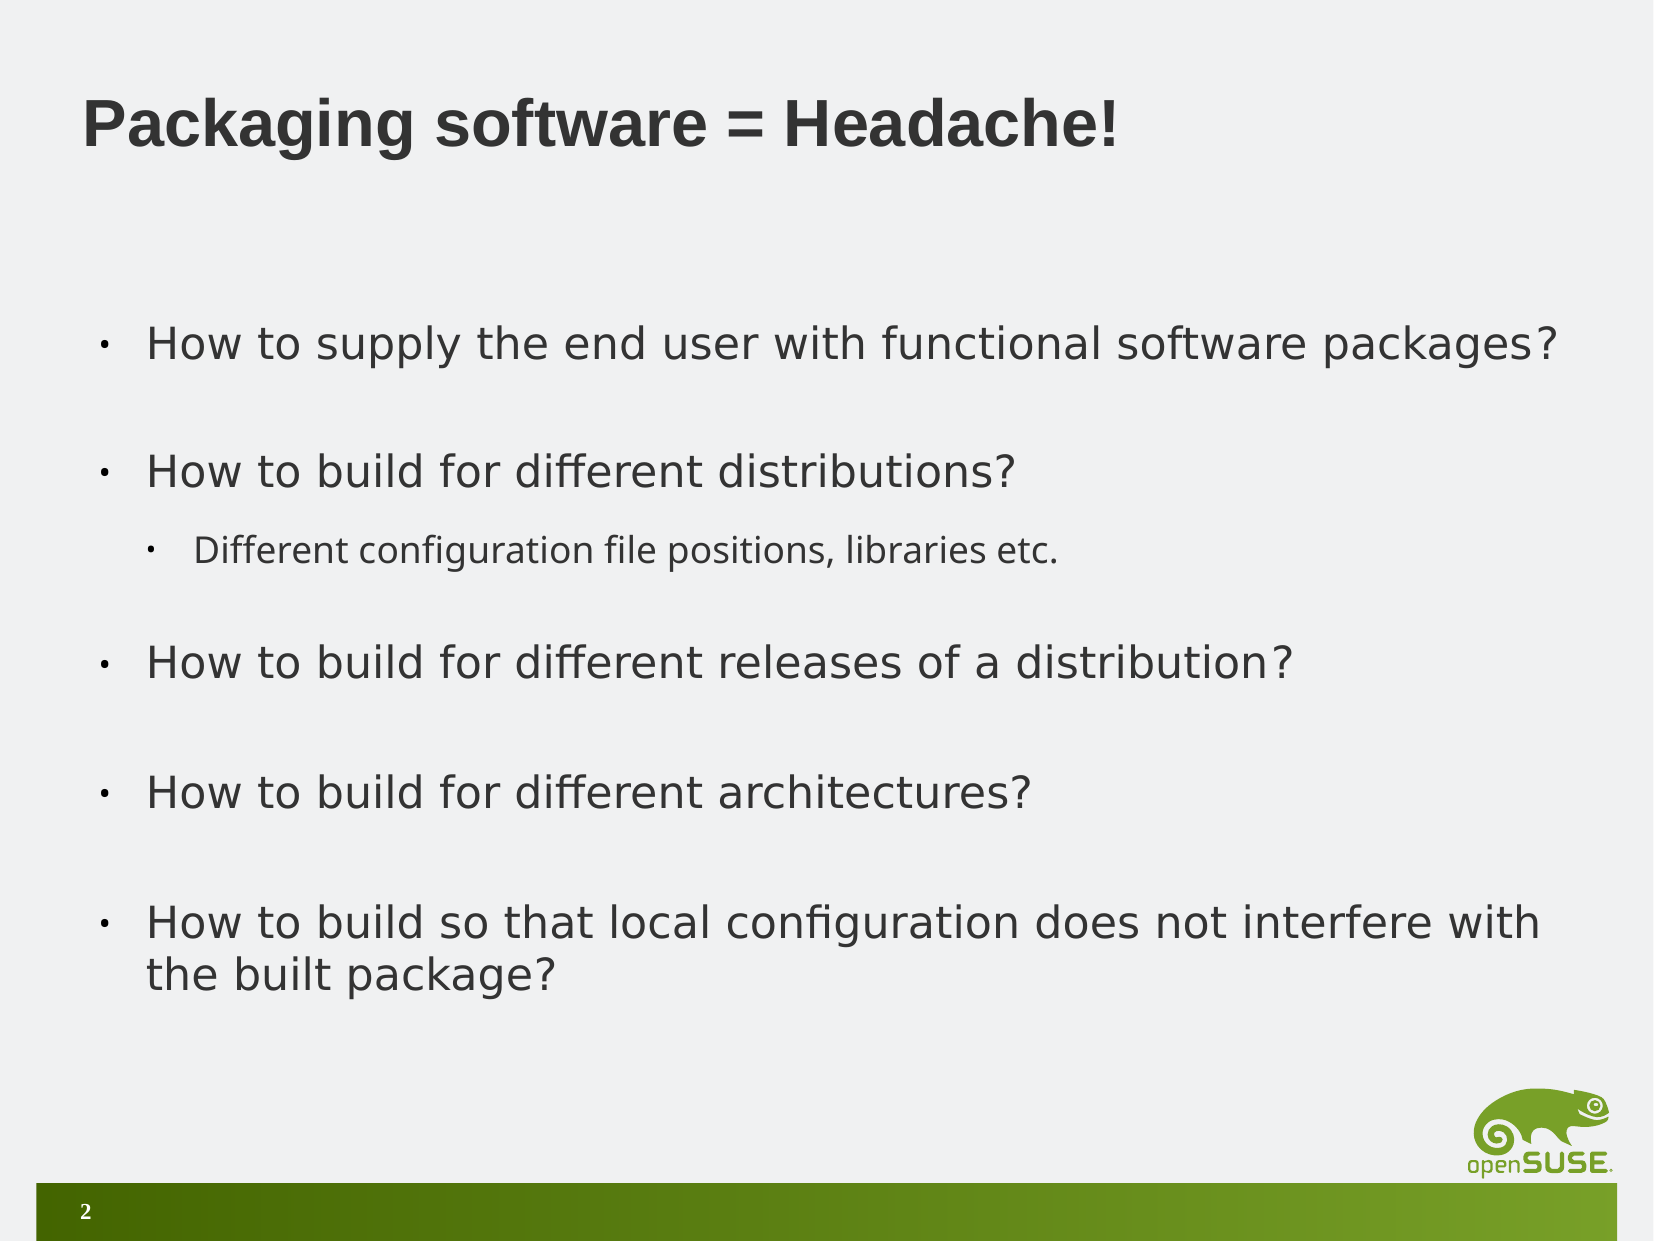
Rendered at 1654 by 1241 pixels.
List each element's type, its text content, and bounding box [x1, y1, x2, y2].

list How to supply the end user with functional software packages? How to build for different distributions? Different configuration file positions, libraries etc. How to build for different releases of a distribution? How to build for different architectures? How to build so that local configuration does not interfere with the built package? [82, 231, 1571, 1050]
title Packaging software = Headache! [82, 49, 1571, 198]
picture [0, 0, 1654, 1241]
